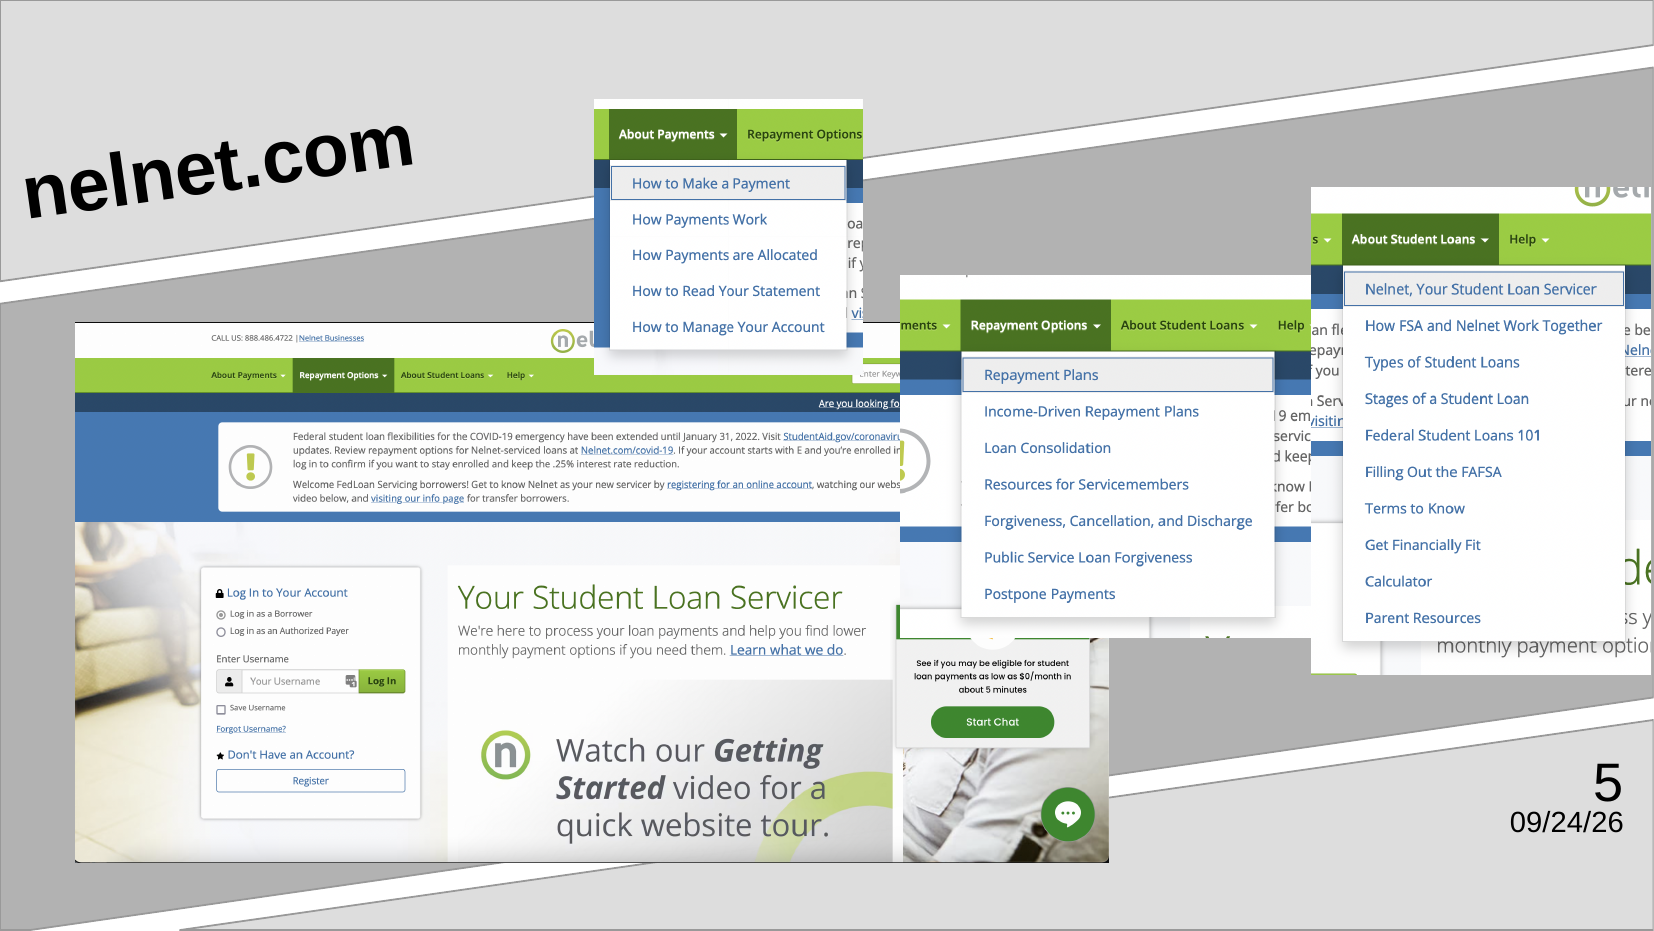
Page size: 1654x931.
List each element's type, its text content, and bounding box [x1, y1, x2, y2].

title nelnet.com [11, 0, 1496, 272]
picture [75, 99, 1651, 863]
